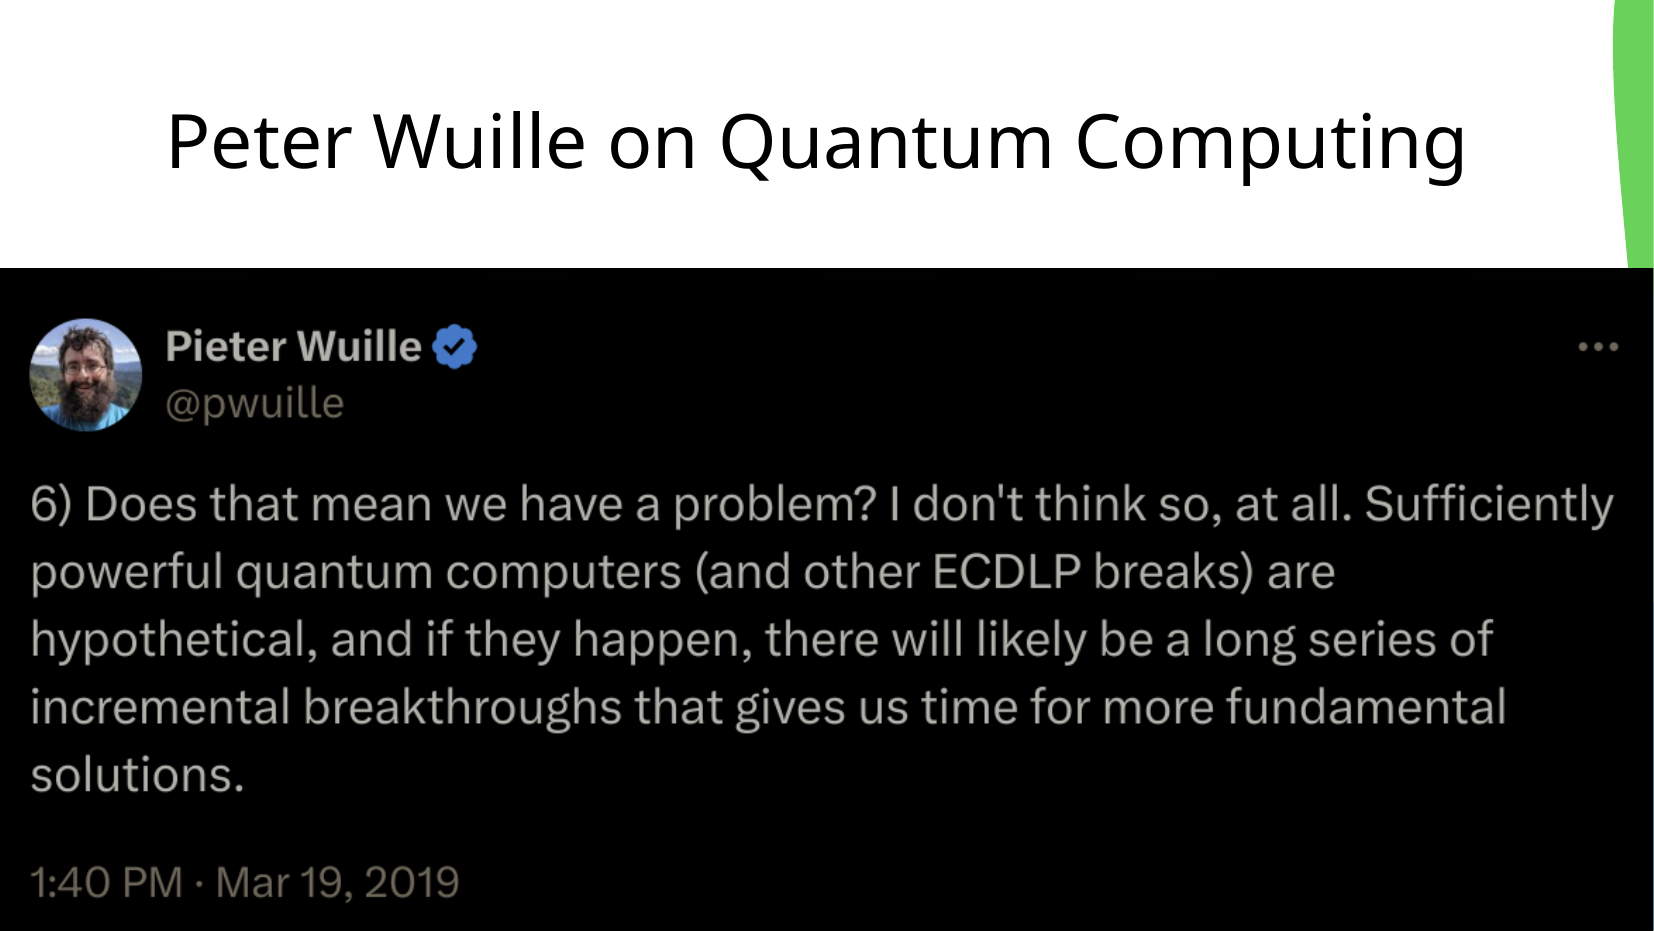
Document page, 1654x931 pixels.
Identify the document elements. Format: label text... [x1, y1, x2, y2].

picture [0, 268, 1654, 931]
title Peter Wuille on Quantum Computing [104, 61, 1530, 218]
